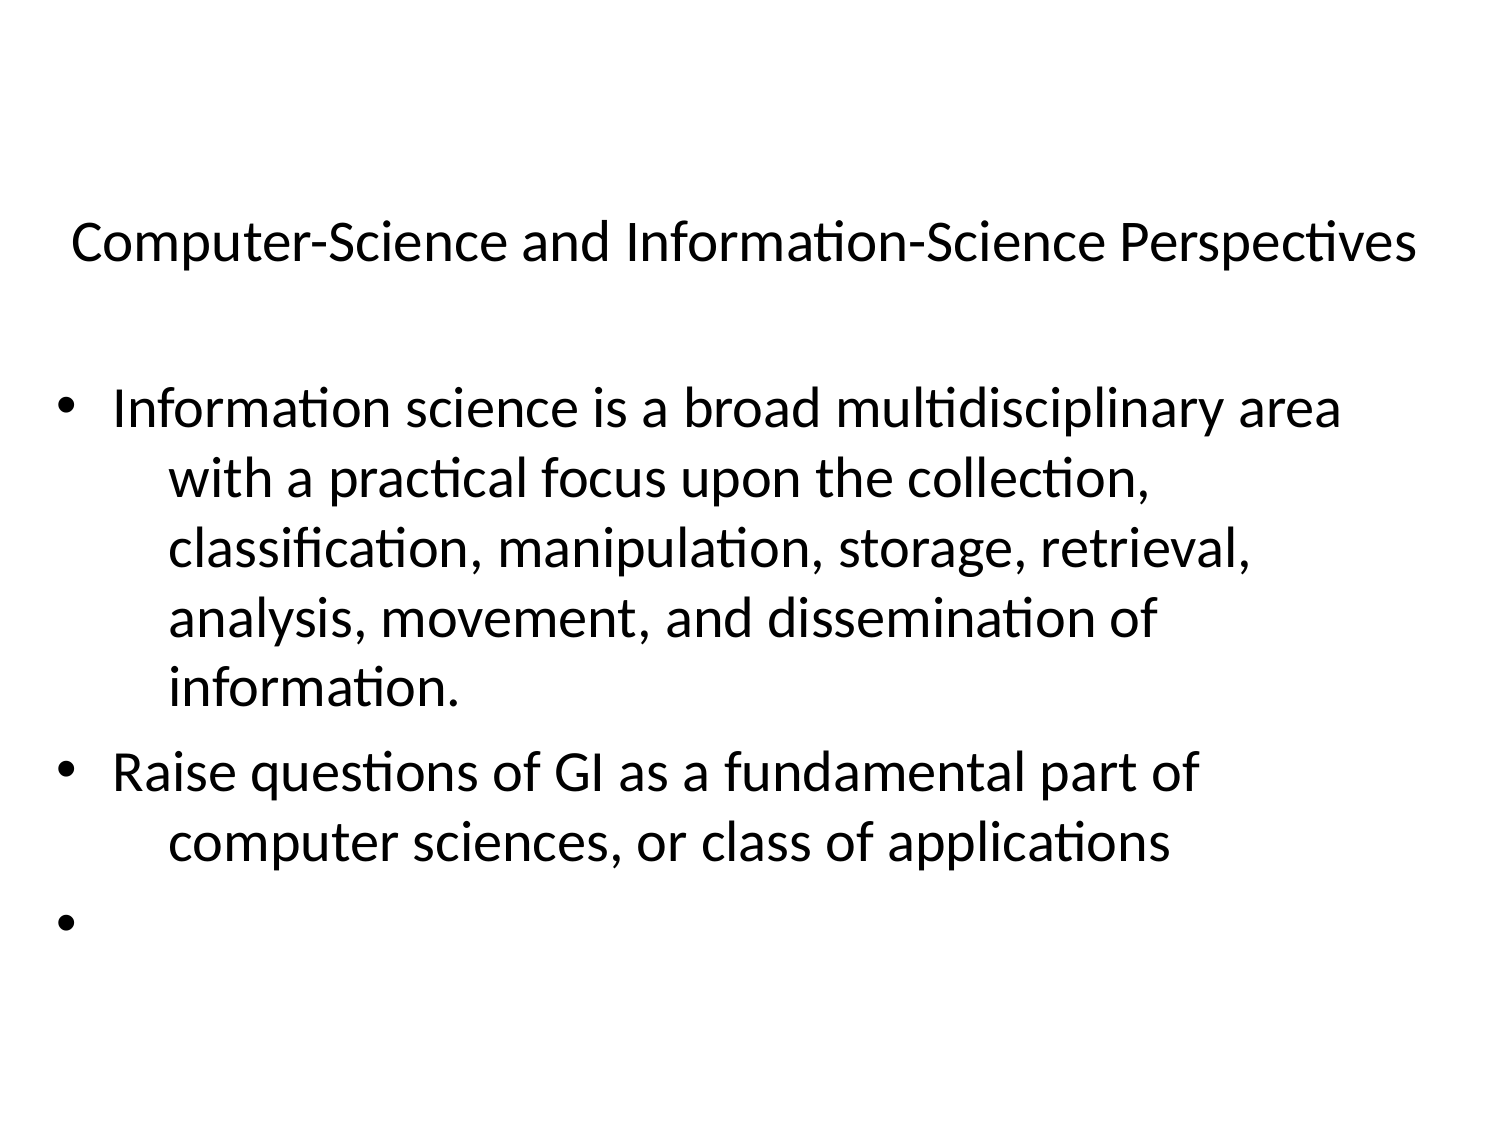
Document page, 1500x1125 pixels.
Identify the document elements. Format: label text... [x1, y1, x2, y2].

title Computer-Science and Information-Science Perspectives [17, 173, 1471, 303]
list Information science is a broad multidisciplinary area with a practical focus upon the collection, classification, manipulation, storage, retrieval, analysis, movement, and dissemination of information. Raise questions of GI as a fundamental part of computer sciences, or class of applications [41, 361, 1436, 1095]
